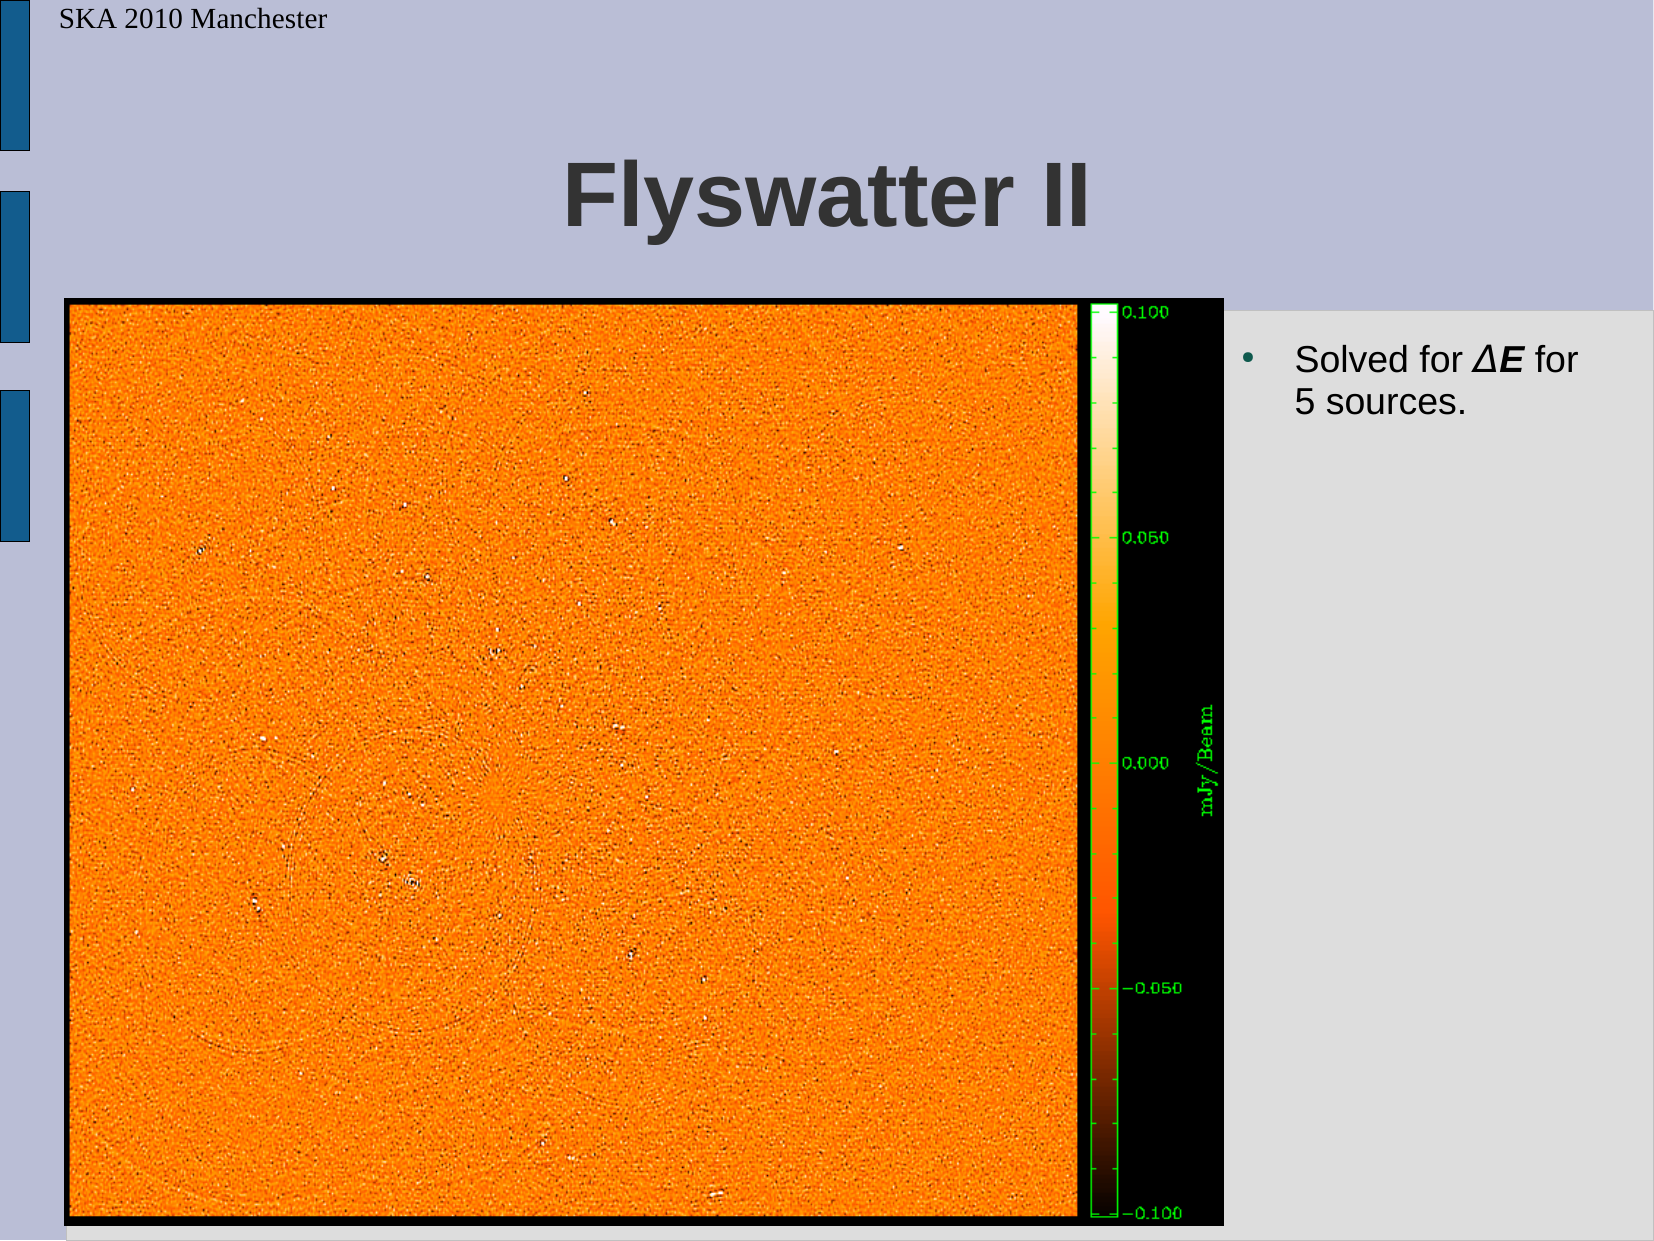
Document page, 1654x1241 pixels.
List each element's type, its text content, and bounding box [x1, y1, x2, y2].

picture [64, 298, 1224, 1226]
title Flyswatter II [121, 91, 1534, 299]
list Solved for ΔE for 5 sources. [1223, 337, 1654, 1163]
